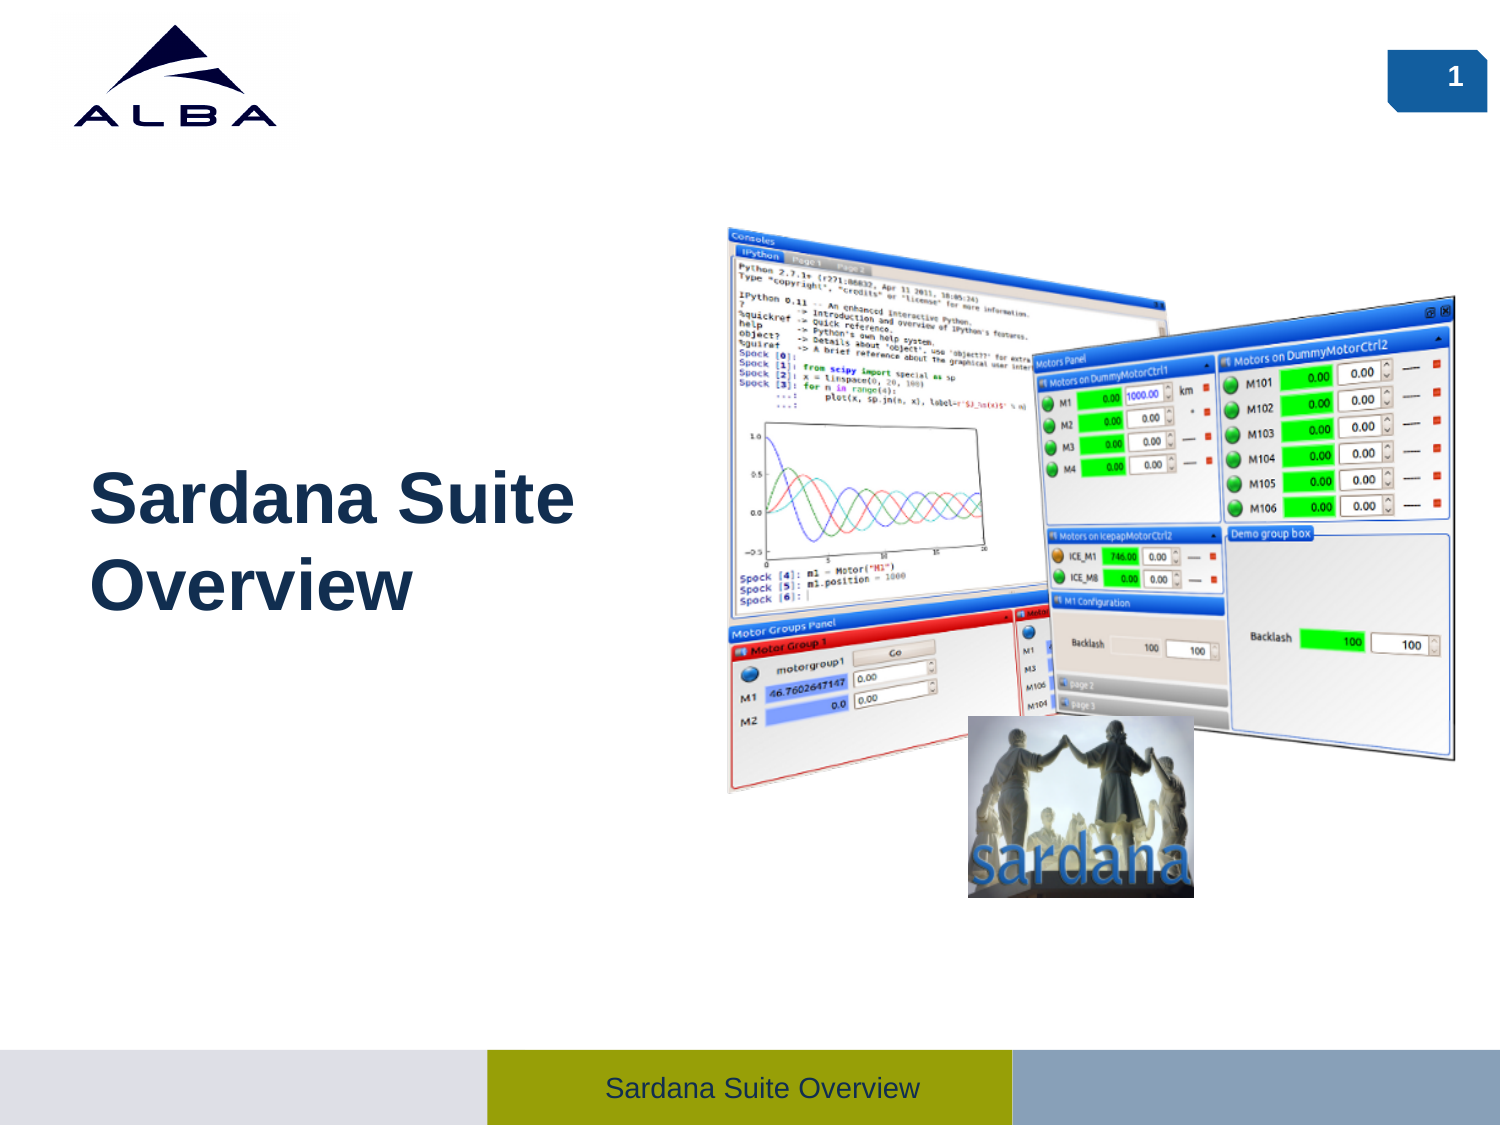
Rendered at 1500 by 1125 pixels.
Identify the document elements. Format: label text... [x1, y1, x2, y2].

picture [723, 206, 1459, 898]
picture [50, 12, 300, 150]
title Sardana Suite Overview [75, 443, 723, 635]
